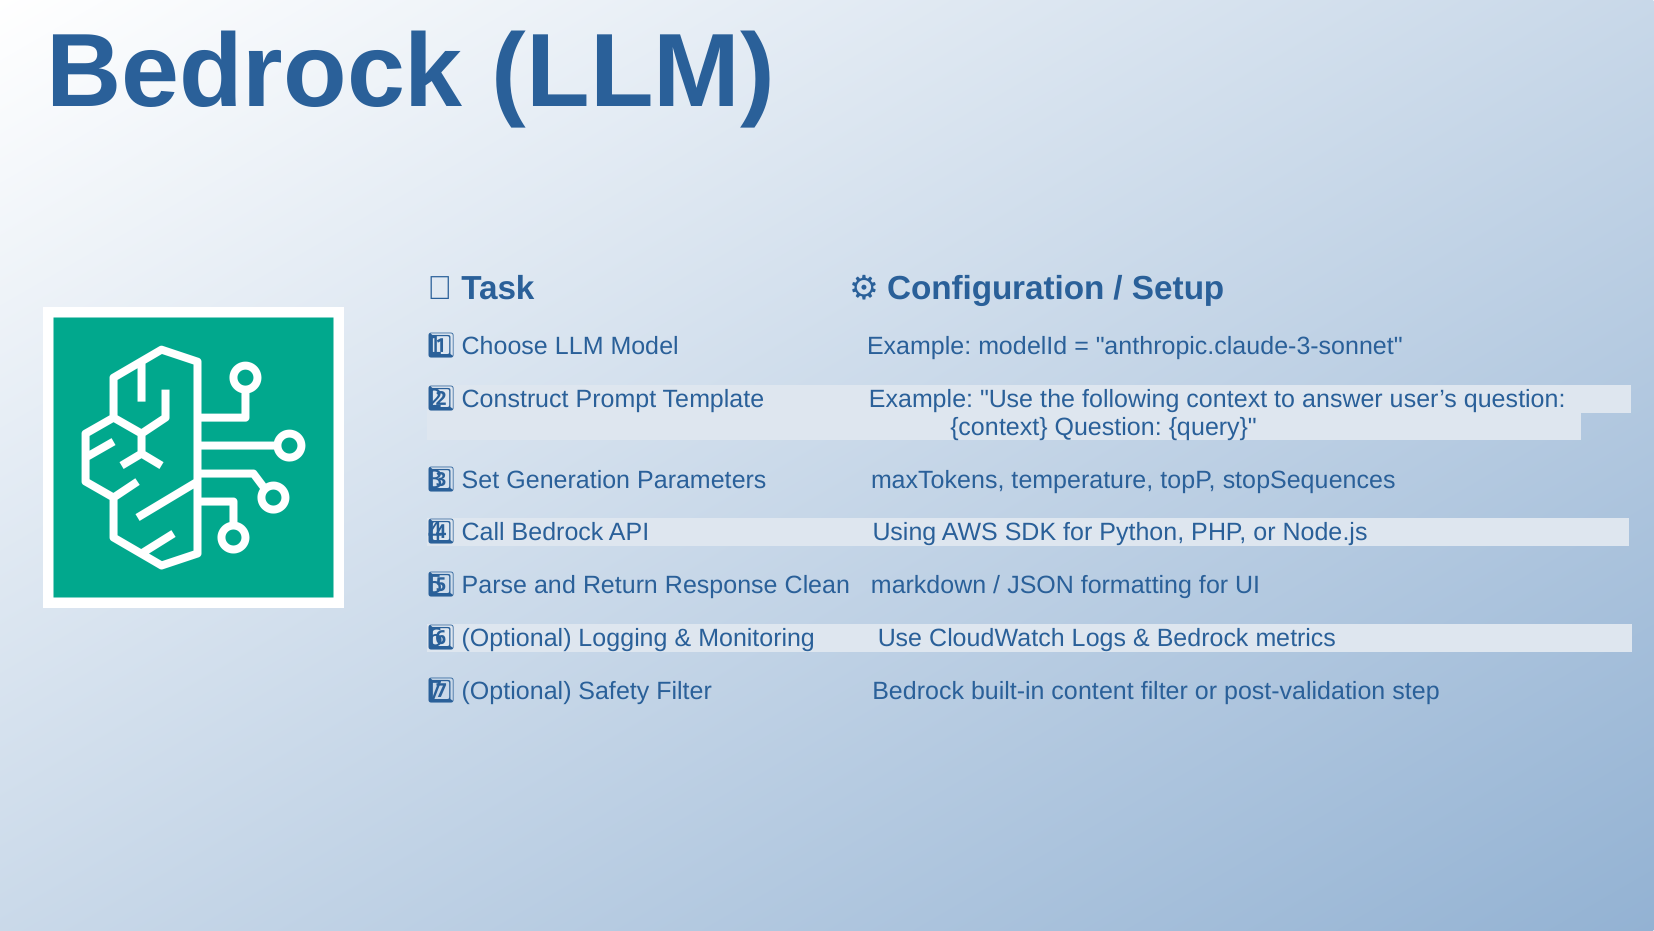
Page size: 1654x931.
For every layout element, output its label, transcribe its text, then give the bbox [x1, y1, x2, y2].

text_box Bedrock (LLM) [31, 4, 1194, 136]
text_box 🧩 Task ⚙️ Configuration / Setup 1️⃣ Choose LLM Model Example: modelId = "anthropic.claude-3-sonnet" 2️⃣ Construct Prompt Template Example: "Use the following context to answer user’s question: {context} Question: {query}" 3️⃣ Set Generation Parameters maxTokens, temperature, topP, stopSequences 4️⃣ Call Bedrock API Using AWS SDK for Python, PHP, or Node.js 5️⃣ Parse and Return Response Clean markdown / JSON formatting for UI 6️⃣ (Optional) Logging & Monitoring Use CloudWatch Logs & Bedrock metrics 7️⃣ (Optional) Safety Filter Bedrock built-in content filter or post-validation step [412, 262, 1651, 826]
picture [43, 307, 344, 608]
